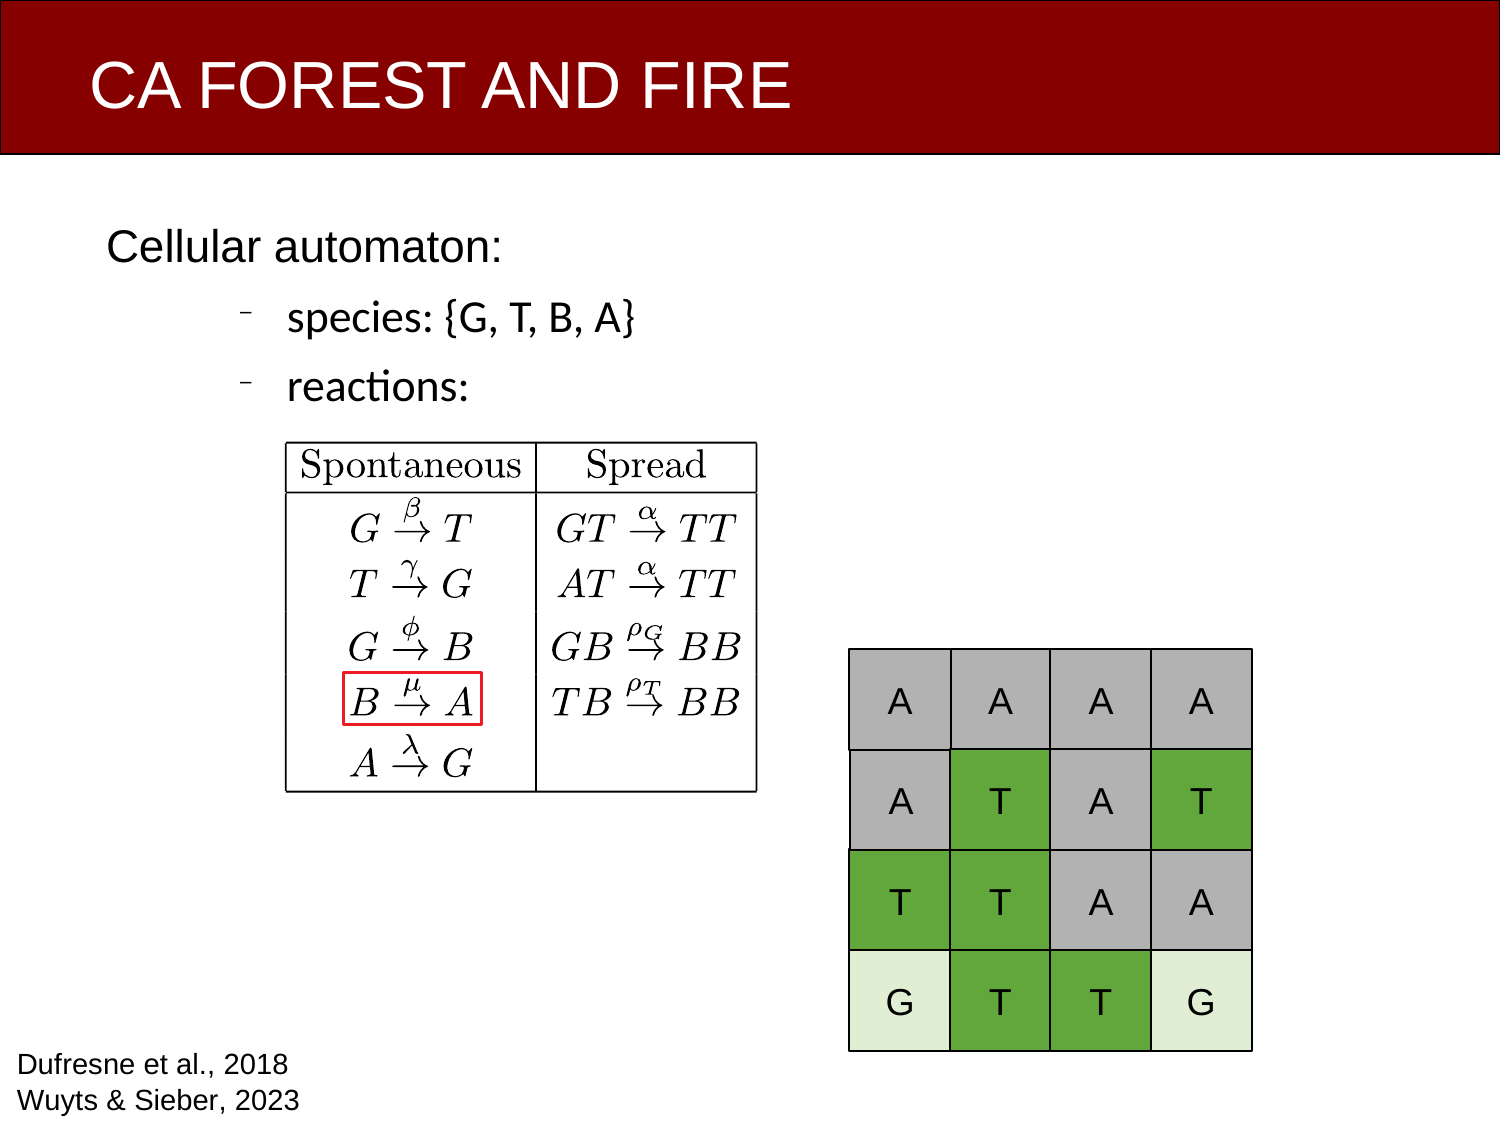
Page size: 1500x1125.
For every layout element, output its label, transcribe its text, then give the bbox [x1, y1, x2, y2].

text_box T [1050, 952, 1150, 1052]
title CA FOREST AND FIRE [74, 3, 1425, 160]
list Cellular automaton: species: {G, T, B, A} reactions: [75, 209, 1425, 952]
text_box T [949, 952, 1050, 1052]
text_box G [1150, 952, 1252, 1052]
text_box [0, 0, 1500, 154]
text_box Dufresne et al., 2018 Wuyts & Sieber, 2023 [2, 1038, 442, 1125]
text_box G [849, 952, 949, 1052]
